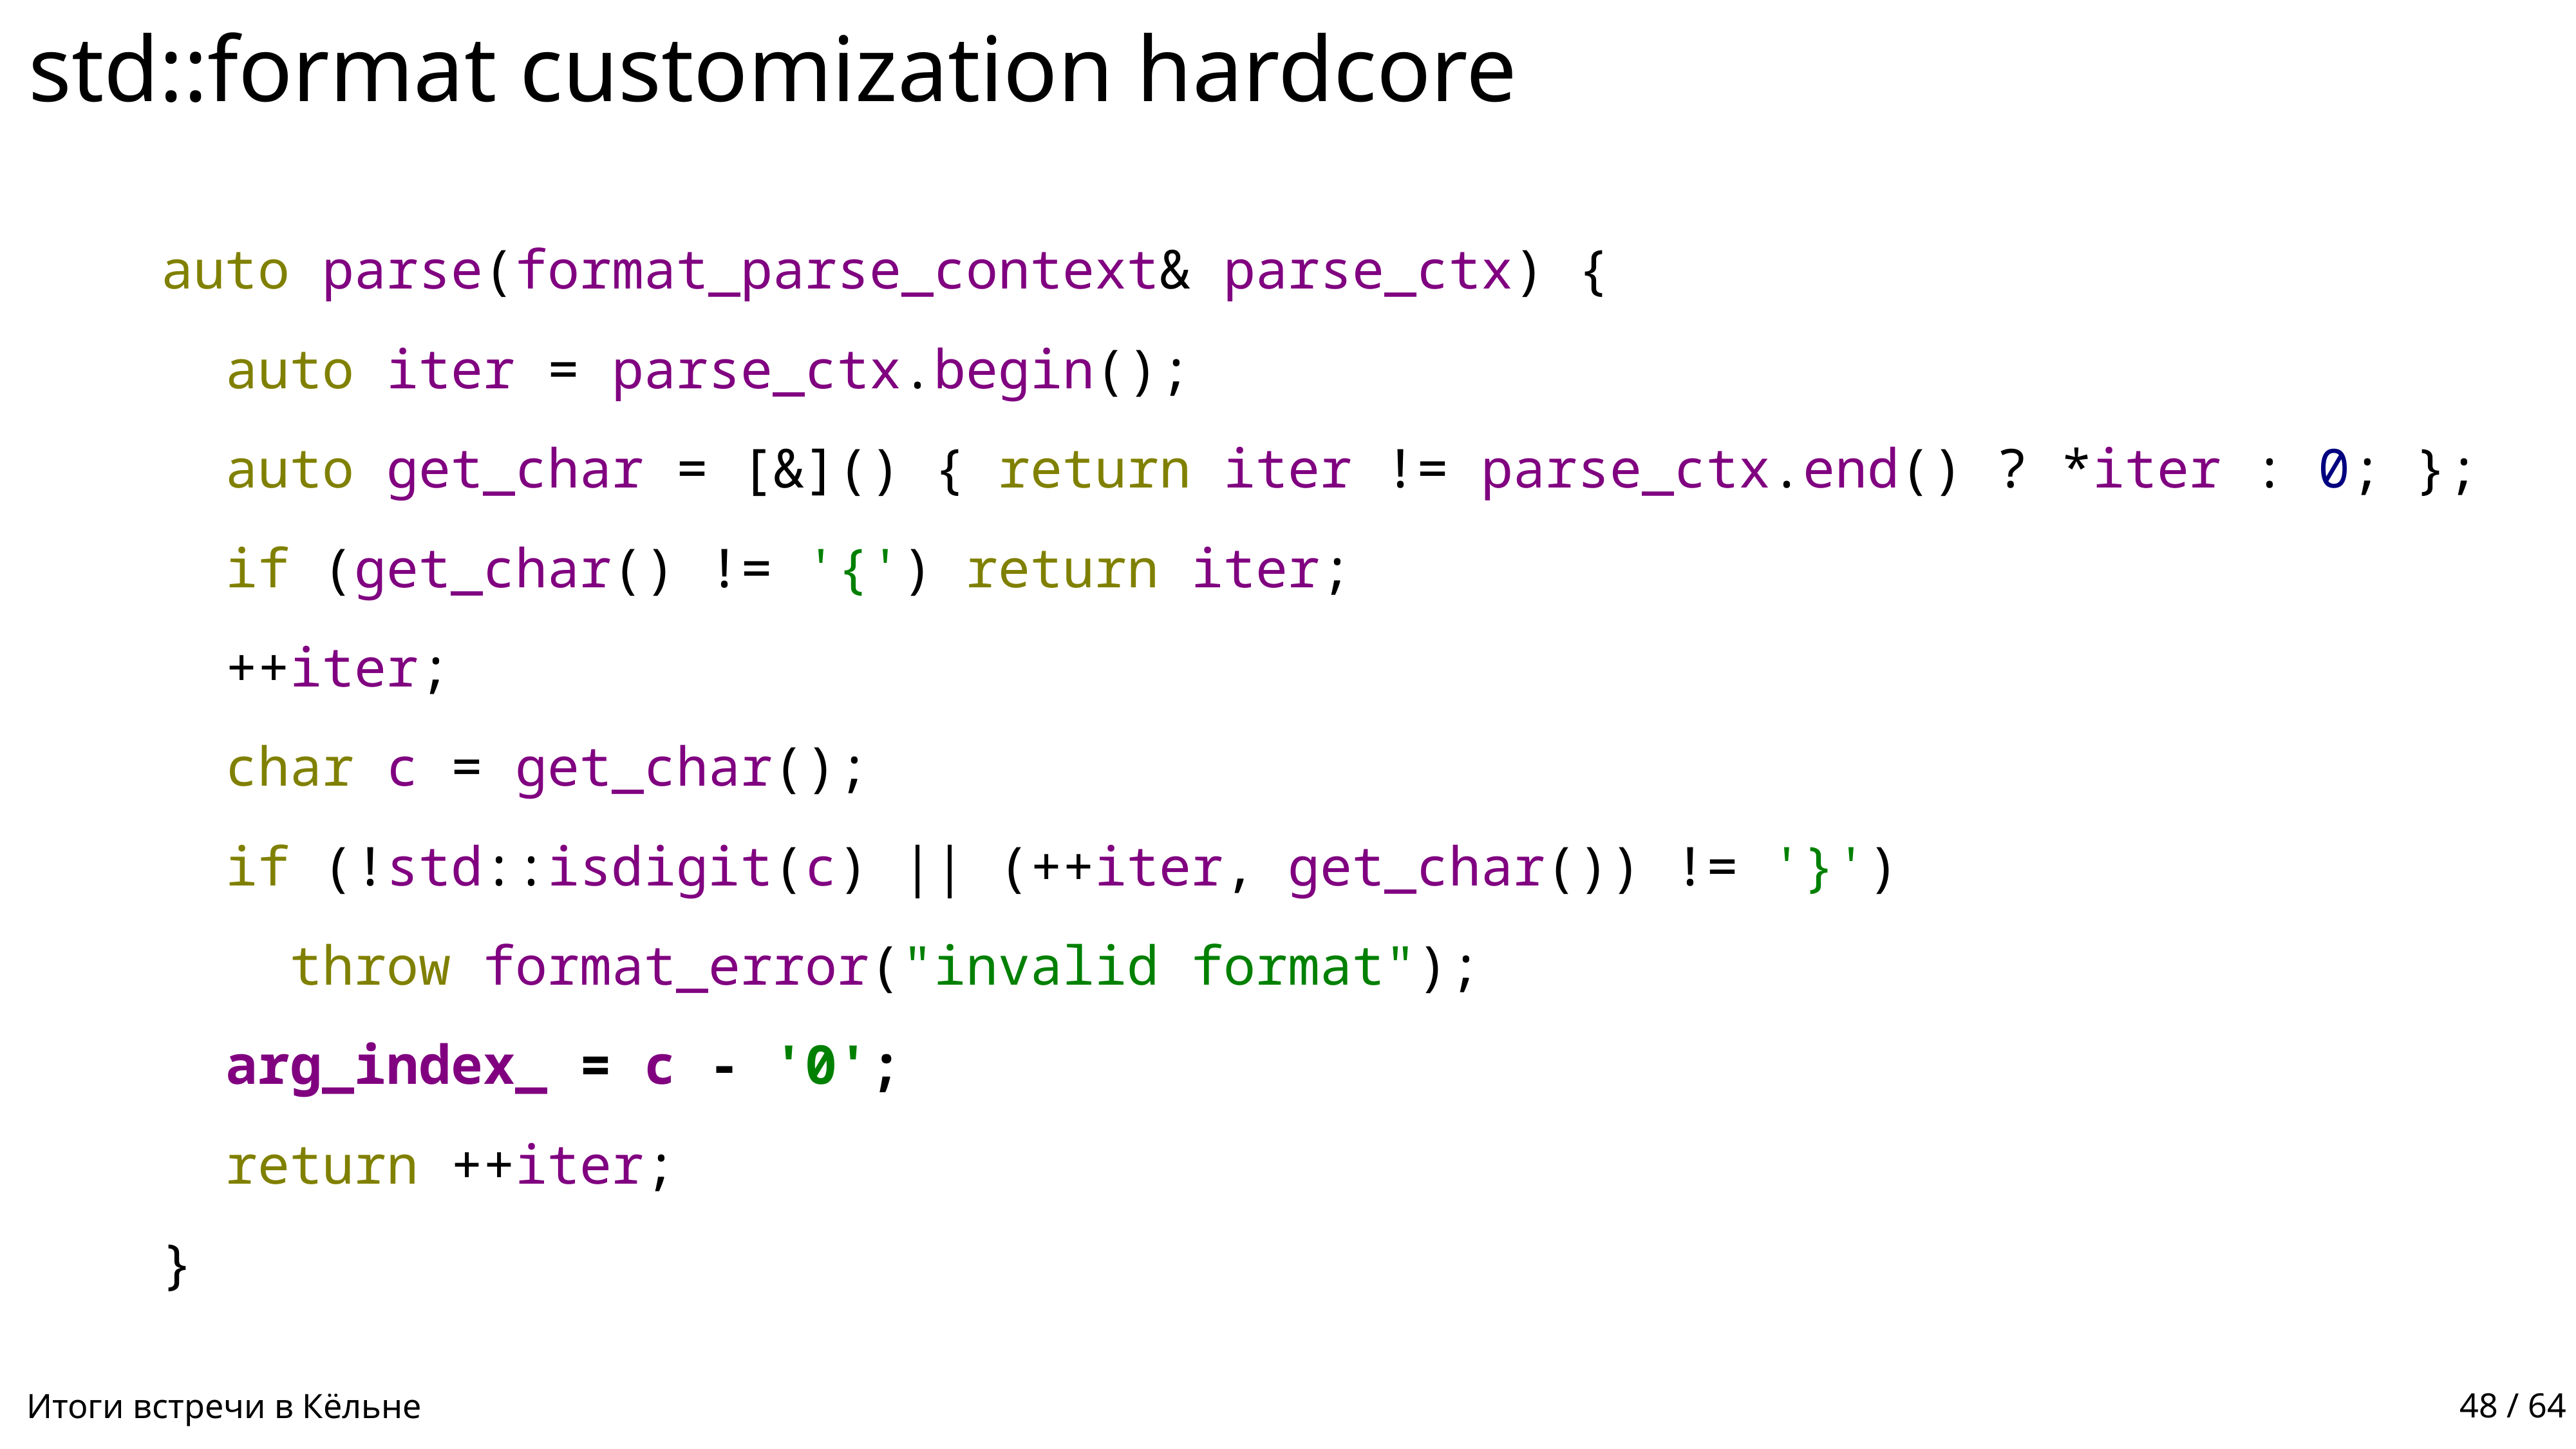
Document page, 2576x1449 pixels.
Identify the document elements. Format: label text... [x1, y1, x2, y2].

title std::format customization hardcore [19, 19, 2550, 155]
list auto parse(format_parse_context& parse_ctx) { auto iter = parse_ctx.begin(); auto get_char = [&]() { return iter != parse_ctx.end() ? *iter : 0; }; if (get_char() != '{') return iter; ++iter; char c = get_char(); if (!std::isdigit(c) || (++iter, get_char()) != '}') throw format_error("invalid format"); arg_index_ = c - '0'; return ++iter; } [87, 214, 2550, 1382]
list Итоги встречи в Кёльне [17, 1376, 1114, 1431]
list <number> / 64 [1479, 1376, 2576, 1431]
